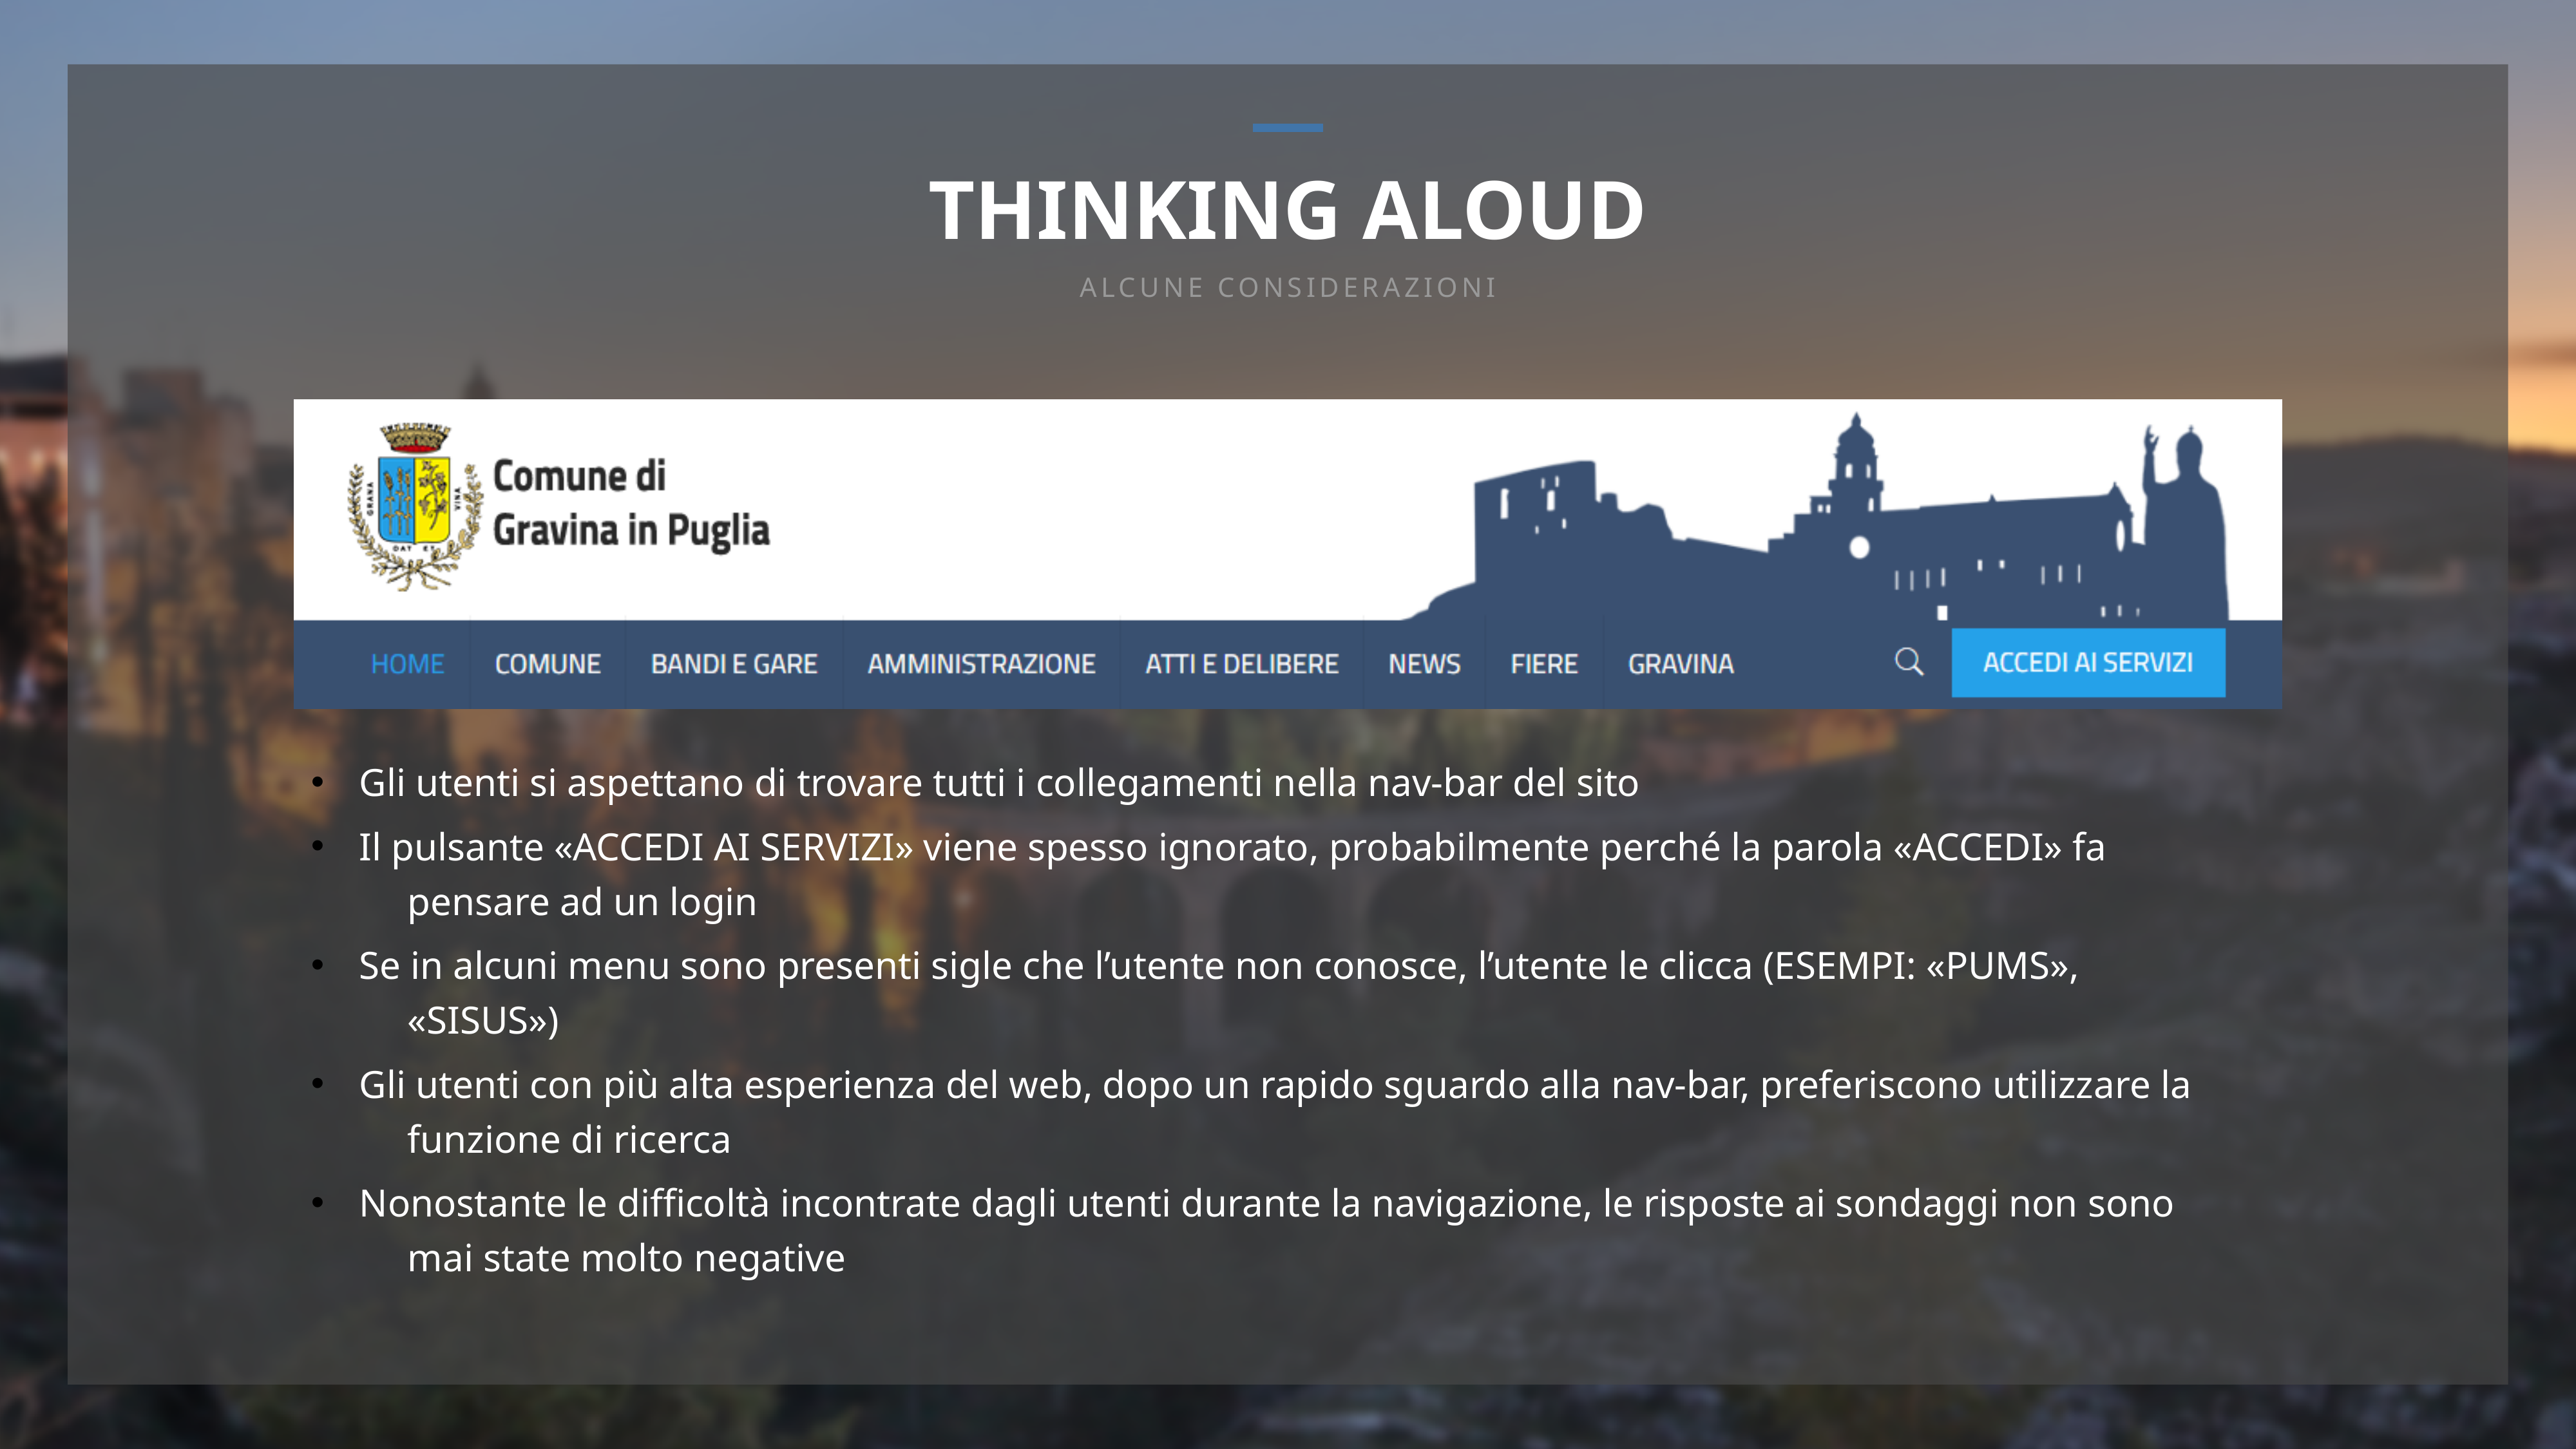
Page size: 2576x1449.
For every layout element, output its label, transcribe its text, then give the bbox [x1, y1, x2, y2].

text_box [68, 64, 2508, 1385]
text_box ALCUNE CONSIDERAZIONI [1060, 265, 1516, 308]
text_box THINKING ALOUD [743, 153, 1832, 261]
text_box Gli utenti si aspettano di trovare tutti i collegamenti nella nav-bar del sito Il pulsante «ACCEDI AI SERVIZI» viene spesso ignorato, probabilmente perché la parola «ACCEDI» fa pensare ad un login Se in alcuni menu sono presenti sigle che l’utente non conosce, l’utente le clicca (ESEMPI: «PUMS», «SISUS») Gli utenti con più alta esperienza del web, dopo un rapido sguardo alla nav-bar, preferiscono utilizzare la funzione di ricerca Nonostante le difficoltà incontrate dagli utenti durante la navigazione, le risposte ai sondaggi non sono mai state molto negative [288, 737, 2250, 1236]
picture [0, 0, 2576, 1449]
